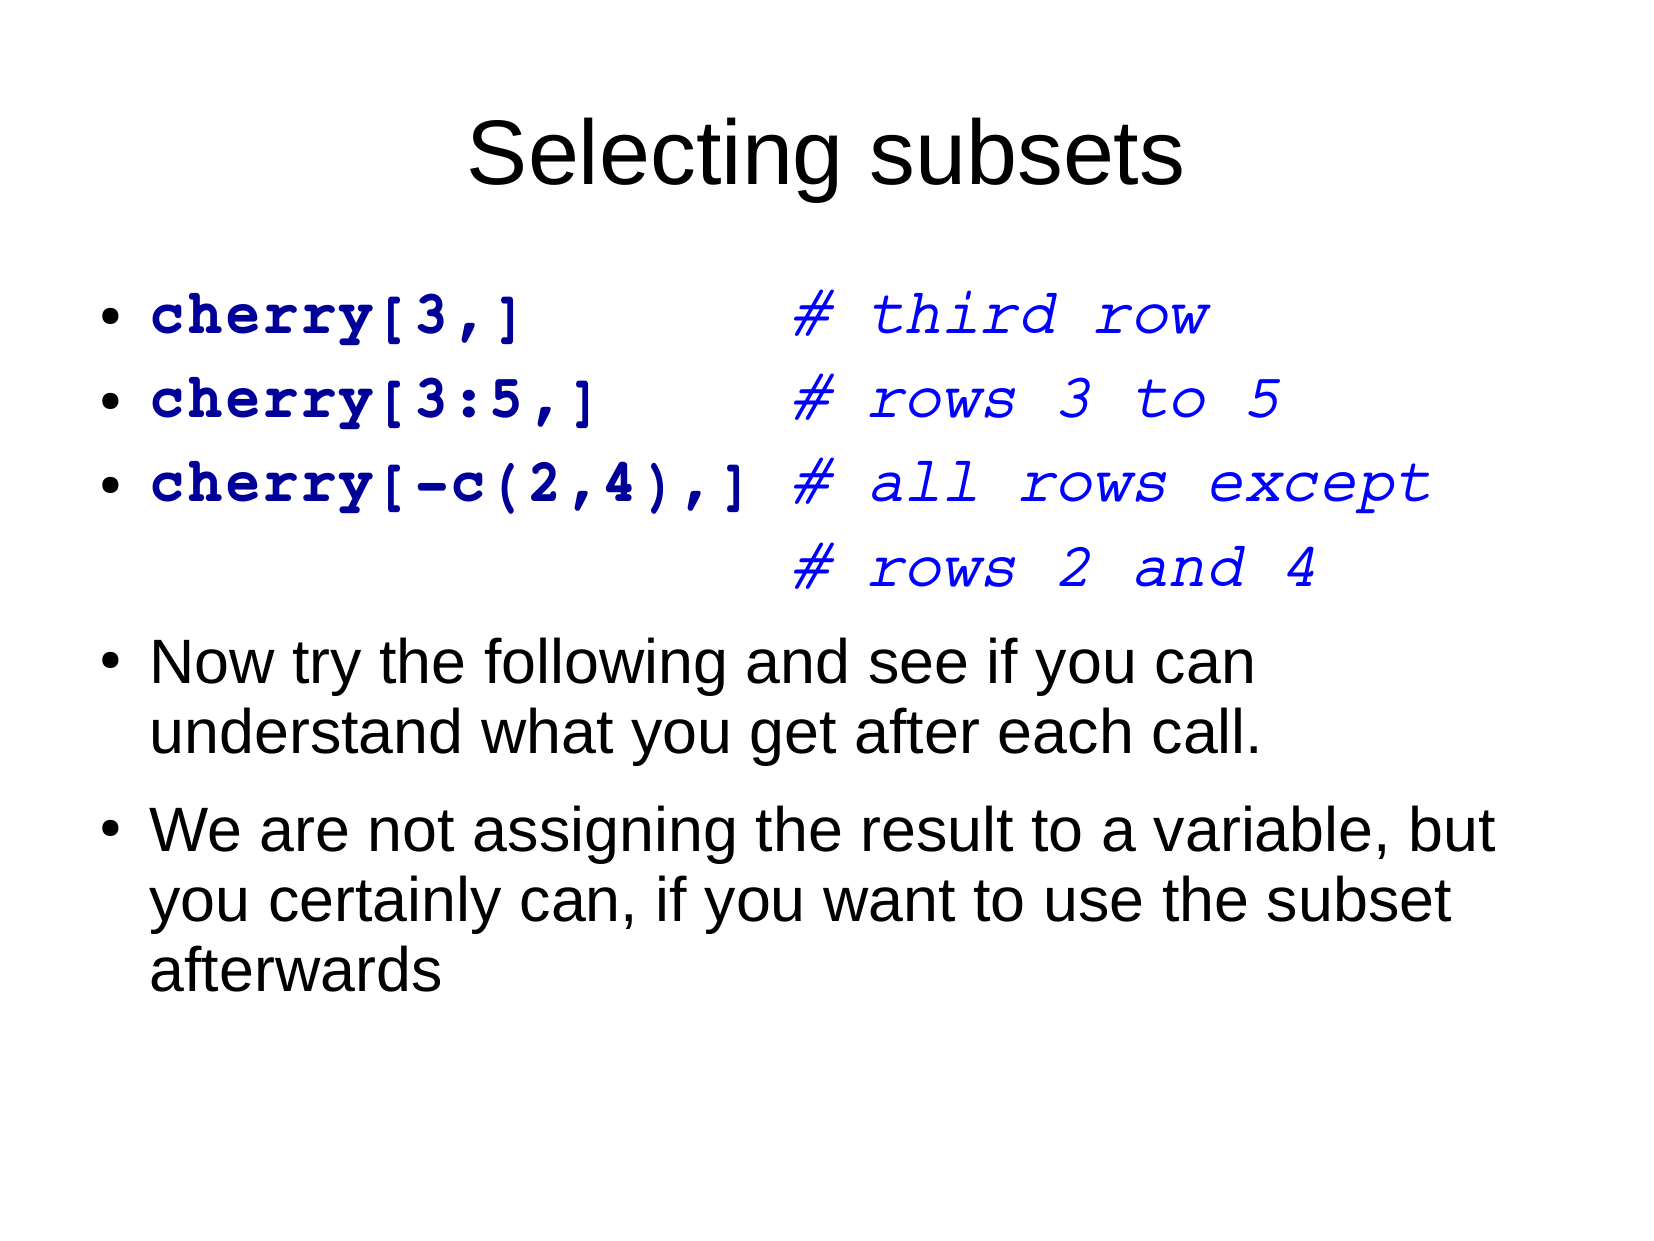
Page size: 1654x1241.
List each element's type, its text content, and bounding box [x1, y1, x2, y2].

list cherry[3,] # third row cherry[3:5,] # rows 3 to 5 cherry[-c(2,4),] # all rows except # rows 2 and 4 Now try the following and see if you can understand what you get after each call. We are not assigning the result to a variable, but you certainly can, if you want to use the subset afterwards [82, 290, 1571, 1010]
title Selecting subsets [82, 49, 1571, 257]
